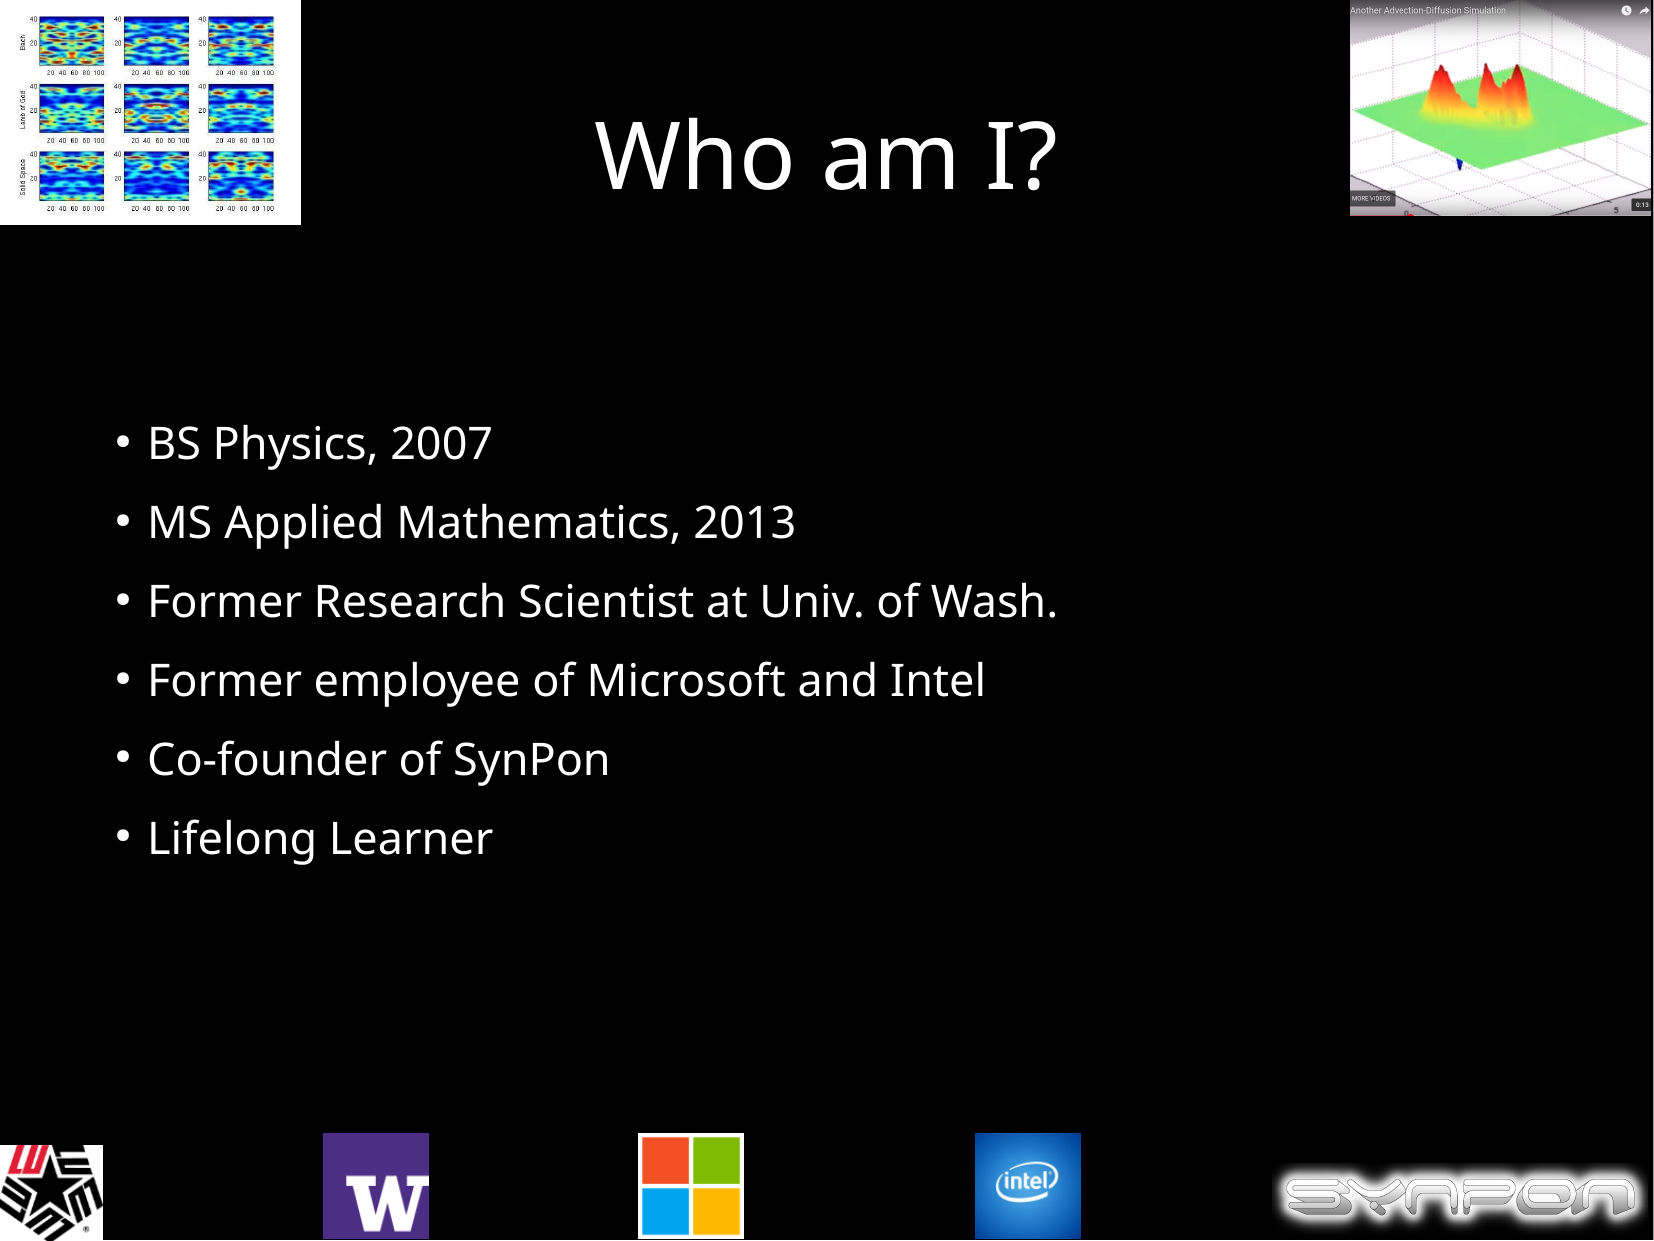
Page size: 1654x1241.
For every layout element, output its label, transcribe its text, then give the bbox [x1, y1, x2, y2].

picture [323, 1133, 429, 1239]
list BS Physics, 2007 MS Applied Mathematics, 2013 Former Research Scientist at Univ. of Wash. Former employee of Microsoft and Intel Co-founder of SynPon Lifelong Learner [104, 412, 1593, 872]
picture [975, 1133, 1081, 1239]
title Who am I? [82, 49, 1571, 257]
picture [0, 1145, 103, 1241]
picture [1272, 1163, 1648, 1235]
picture [1350, 0, 1651, 217]
picture [0, 0, 301, 226]
picture [638, 1133, 744, 1239]
